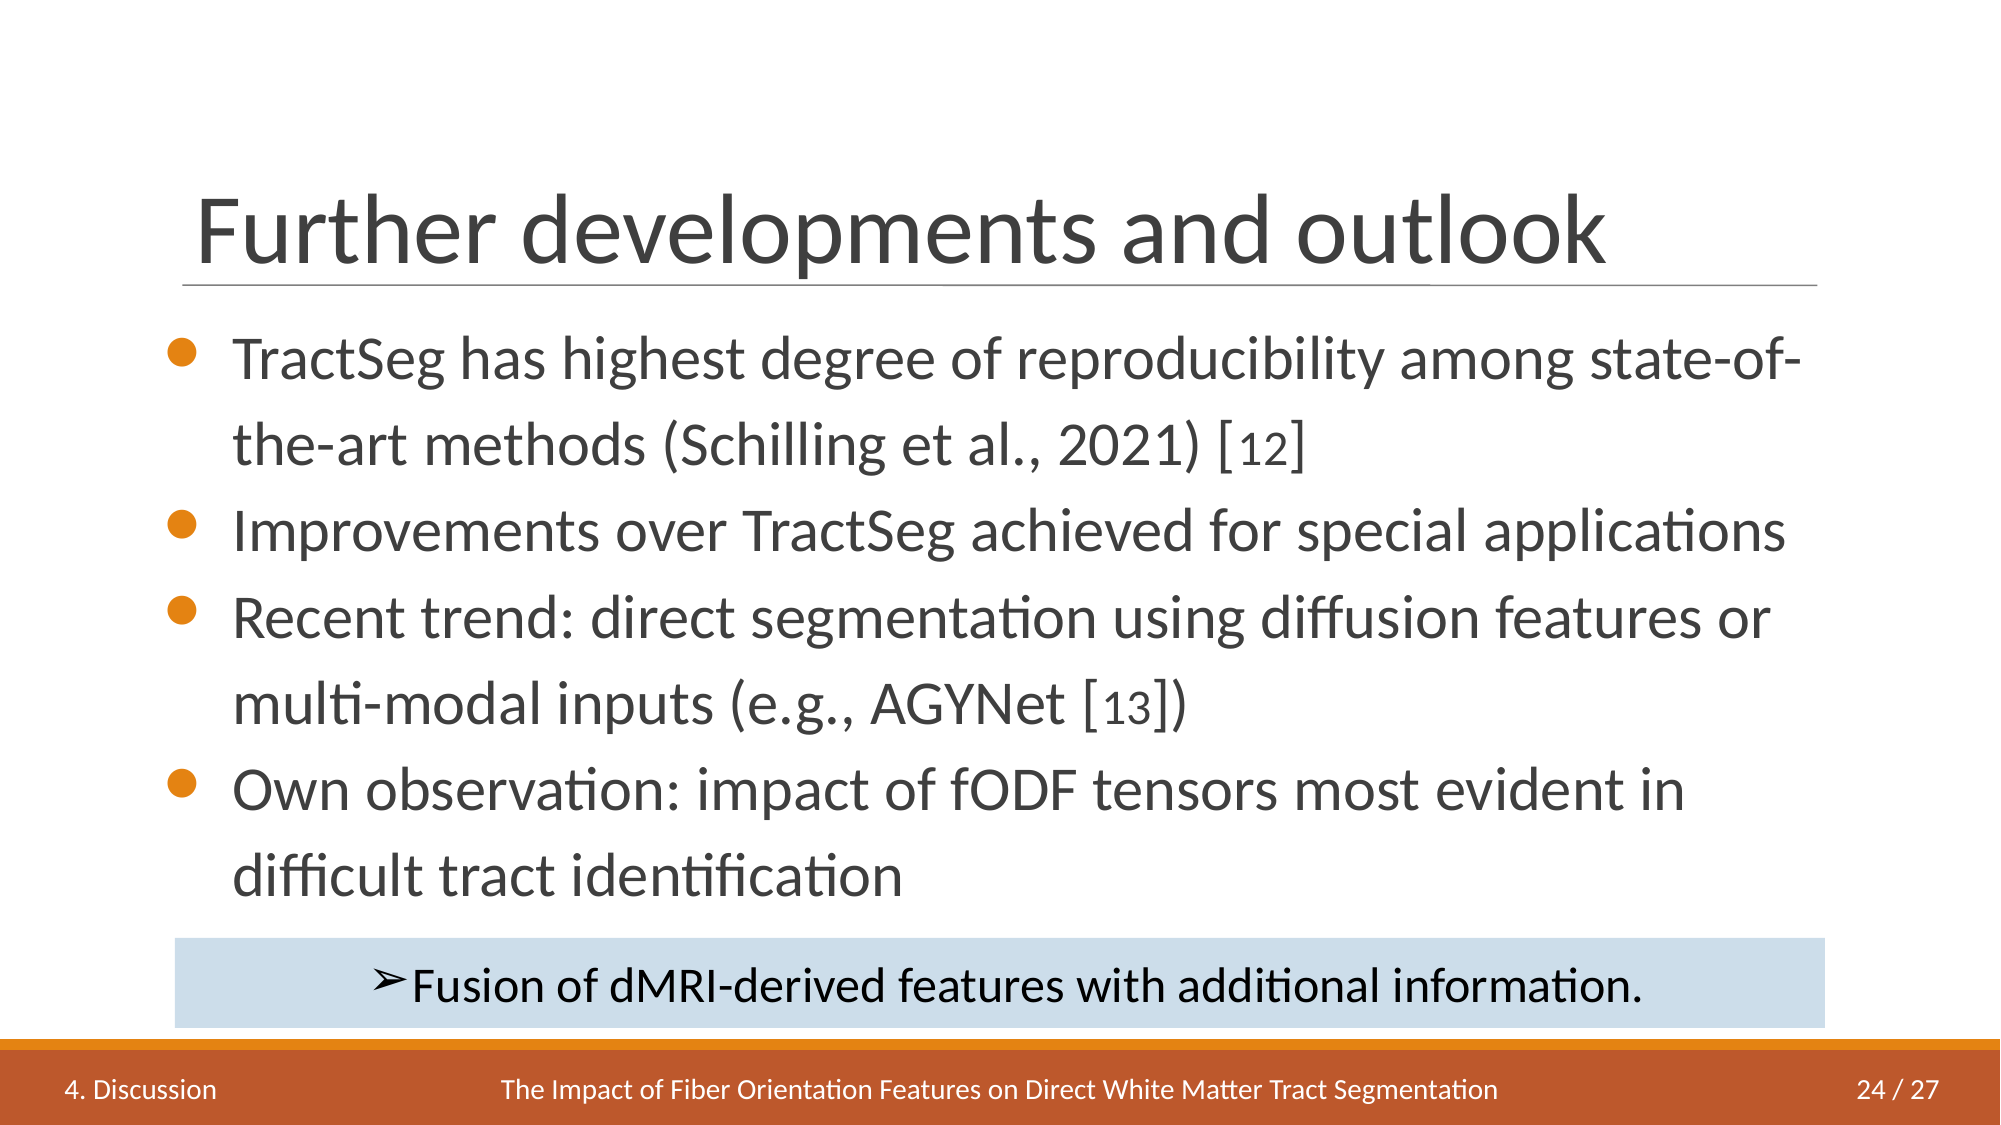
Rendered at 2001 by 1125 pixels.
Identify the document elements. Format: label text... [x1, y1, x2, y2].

slide_number 1 / 27 [1741, 753, 1962, 1125]
slide_number The Impact of Fiber Orientation Features on Direct White Matter Tract Segmentation [433, 1028, 1608, 1125]
slide_number The Impact of Fiber Orientation Features on Direct White Matter Tract Segmentation [433, 753, 1608, 937]
text_box Fusion of dMRI-derived features with additional information. [174, 937, 1741, 1028]
slide_number 4. Discussion [49, 753, 433, 1125]
title Further developments and outlook [180, 114, 1830, 305]
list TractSeg has highest degree of reproducibility among state-of-the-art methods (Schilling et al., 2021) [12] Improvements over TractSeg achieved for special applications Recent trend: direct segmentation using diffusion features or multi-modal inputs (e.g., AGYNet [13]) Own observation: impact of fODF tensors most evident in difficult tract identification [157, 305, 1843, 937]
